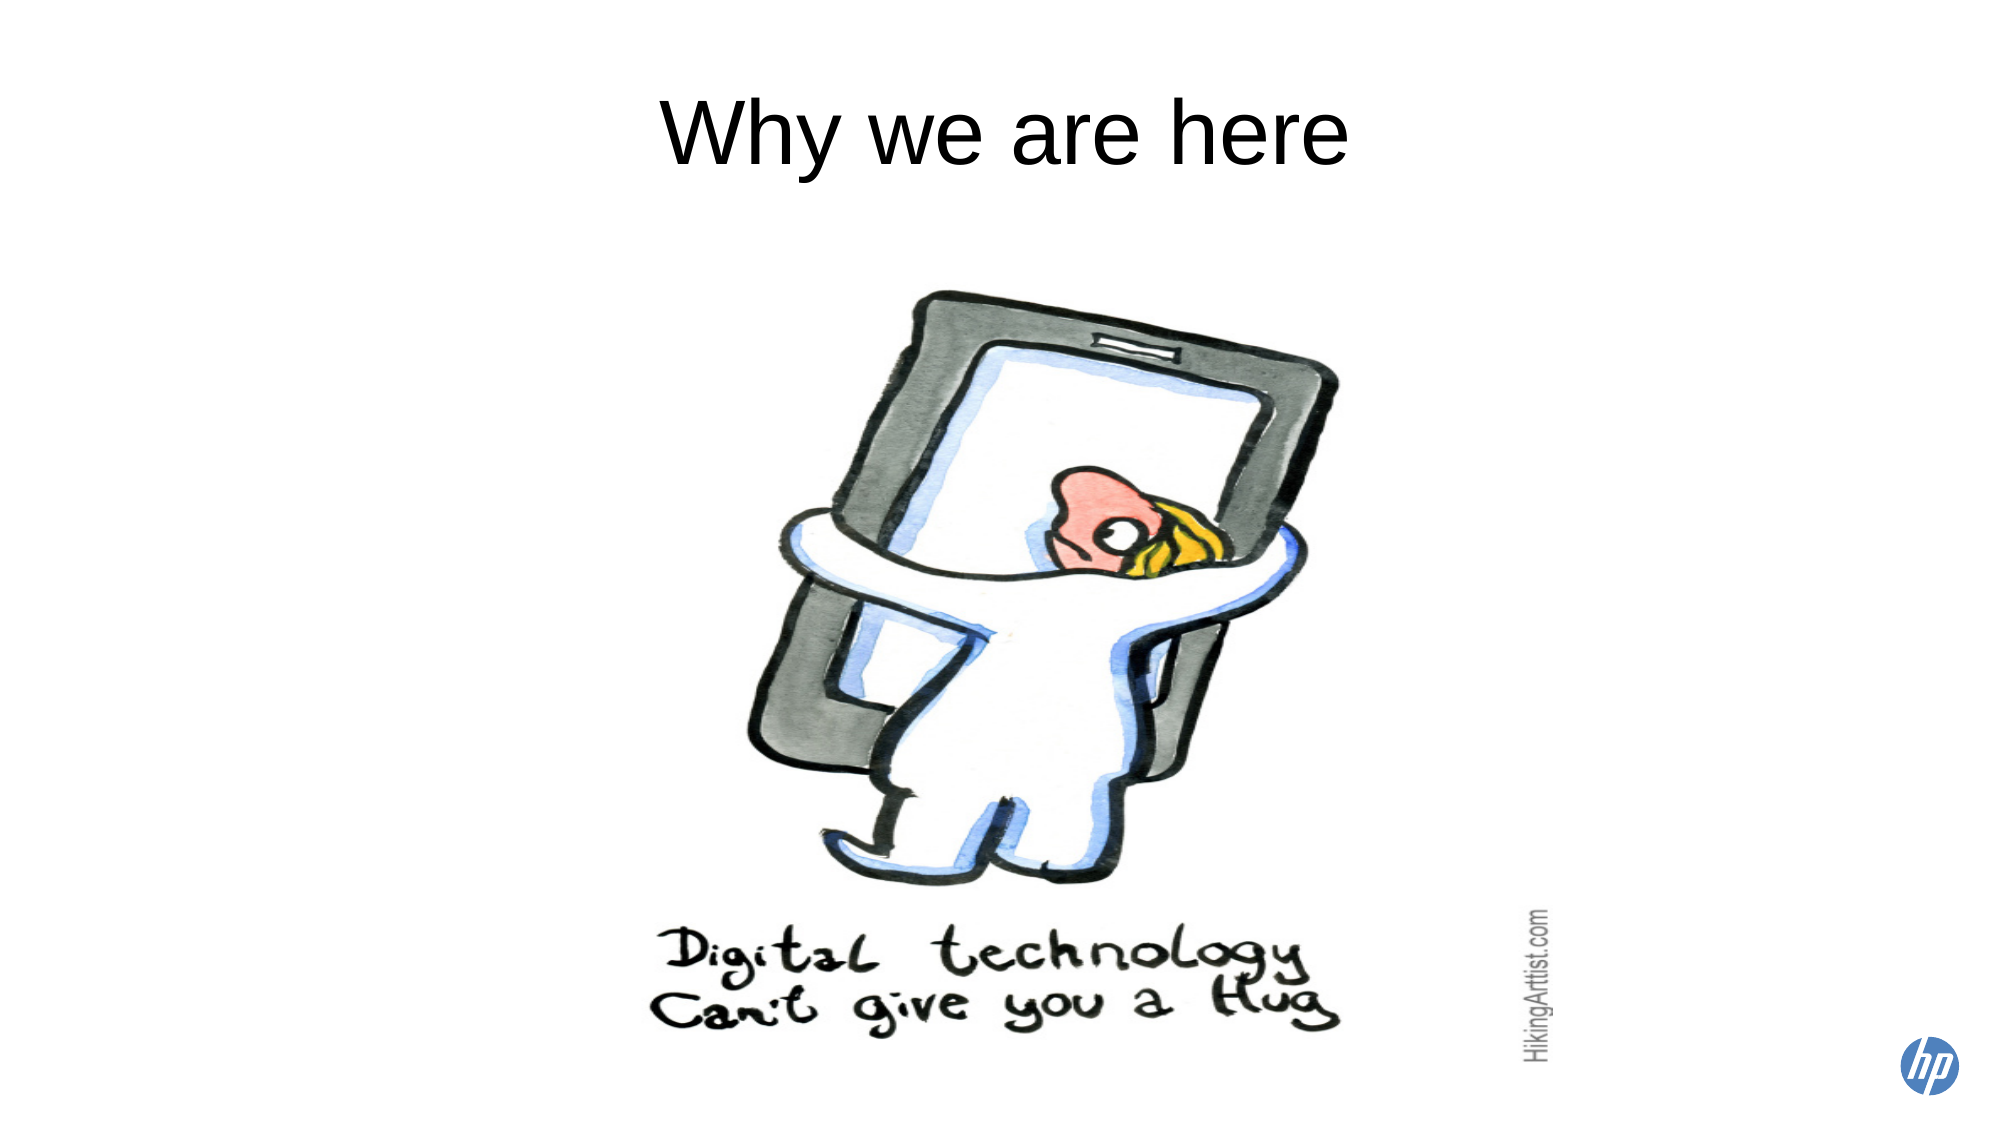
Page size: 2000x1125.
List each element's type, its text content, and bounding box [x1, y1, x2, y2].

picture [507, 241, 1553, 1063]
title Why we are here [12, 4, 2000, 260]
